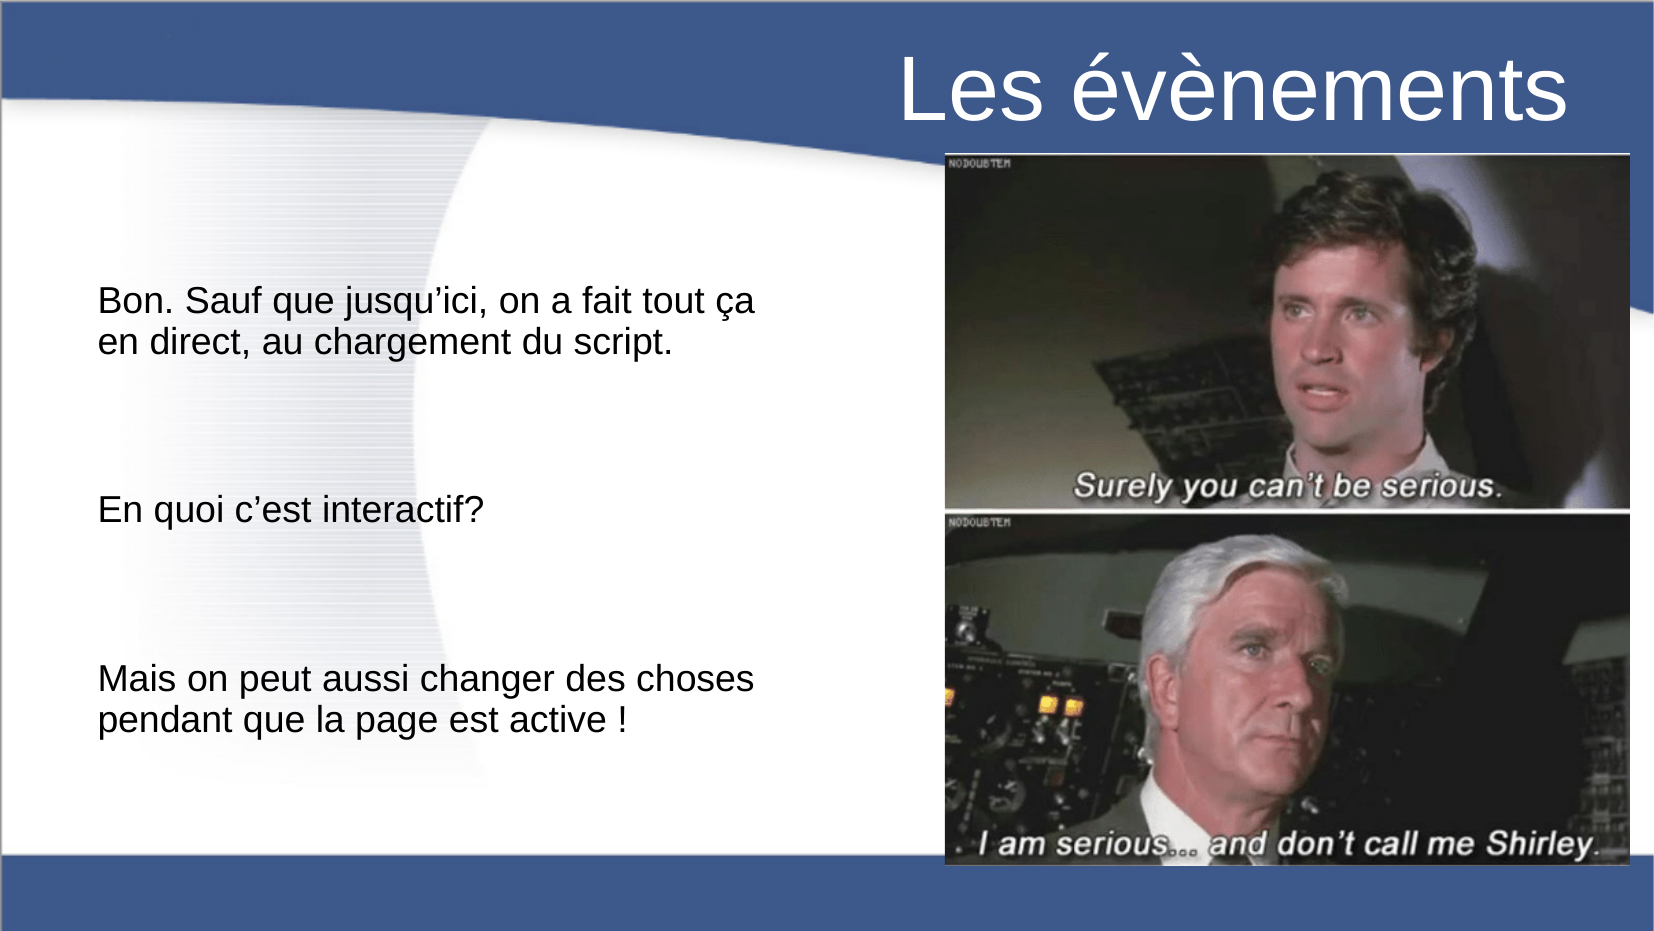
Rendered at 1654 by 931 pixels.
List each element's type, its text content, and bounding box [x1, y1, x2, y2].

title Les évènements [82, 37, 1571, 193]
text_box Bon. Sauf que jusqu’ici, on a fait tout ça en direct, au chargement du script. En quoi c’est interactif? Mais on peut aussi changer des choses pendant que la page est active ! [82, 271, 944, 749]
picture [0, 0, 1654, 931]
